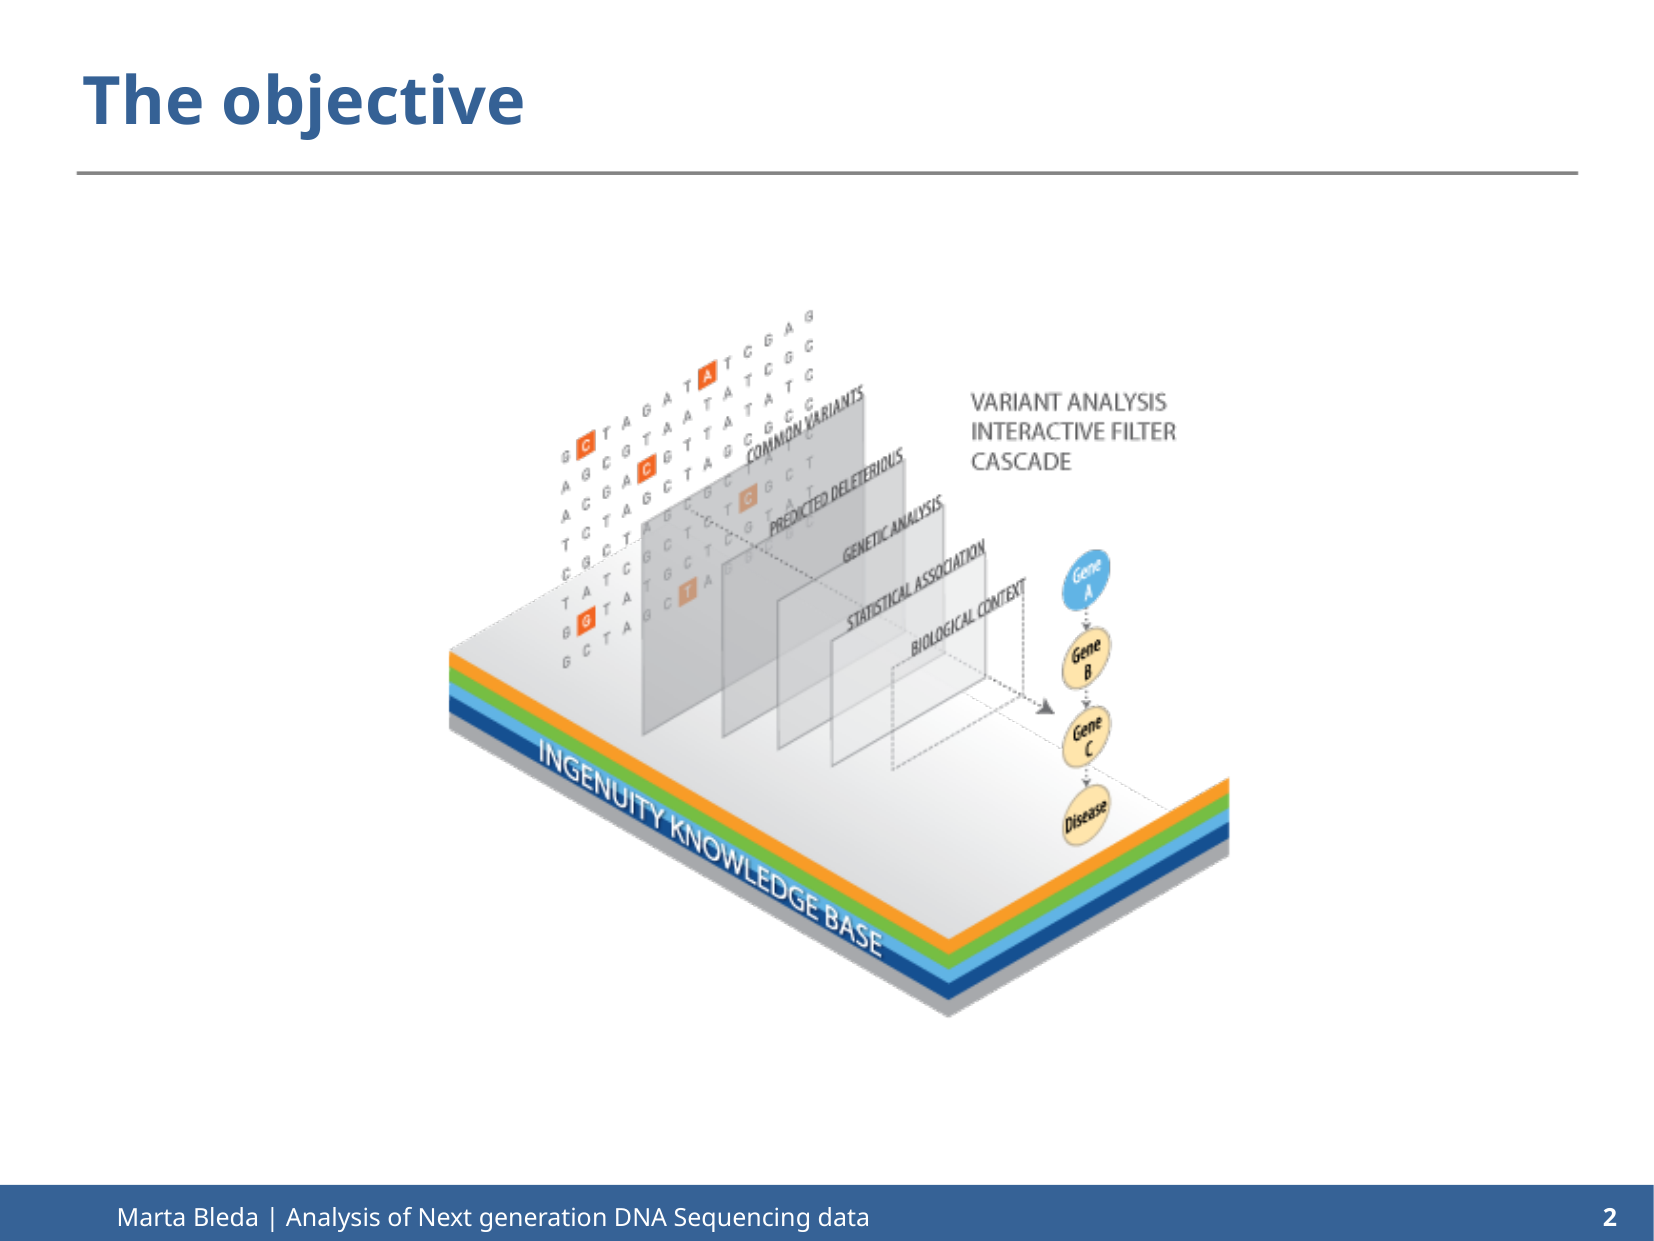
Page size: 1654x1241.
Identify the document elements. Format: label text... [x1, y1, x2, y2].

picture [373, 276, 1316, 1044]
picture [74, 170, 1580, 175]
title The objective [82, 49, 1571, 148]
